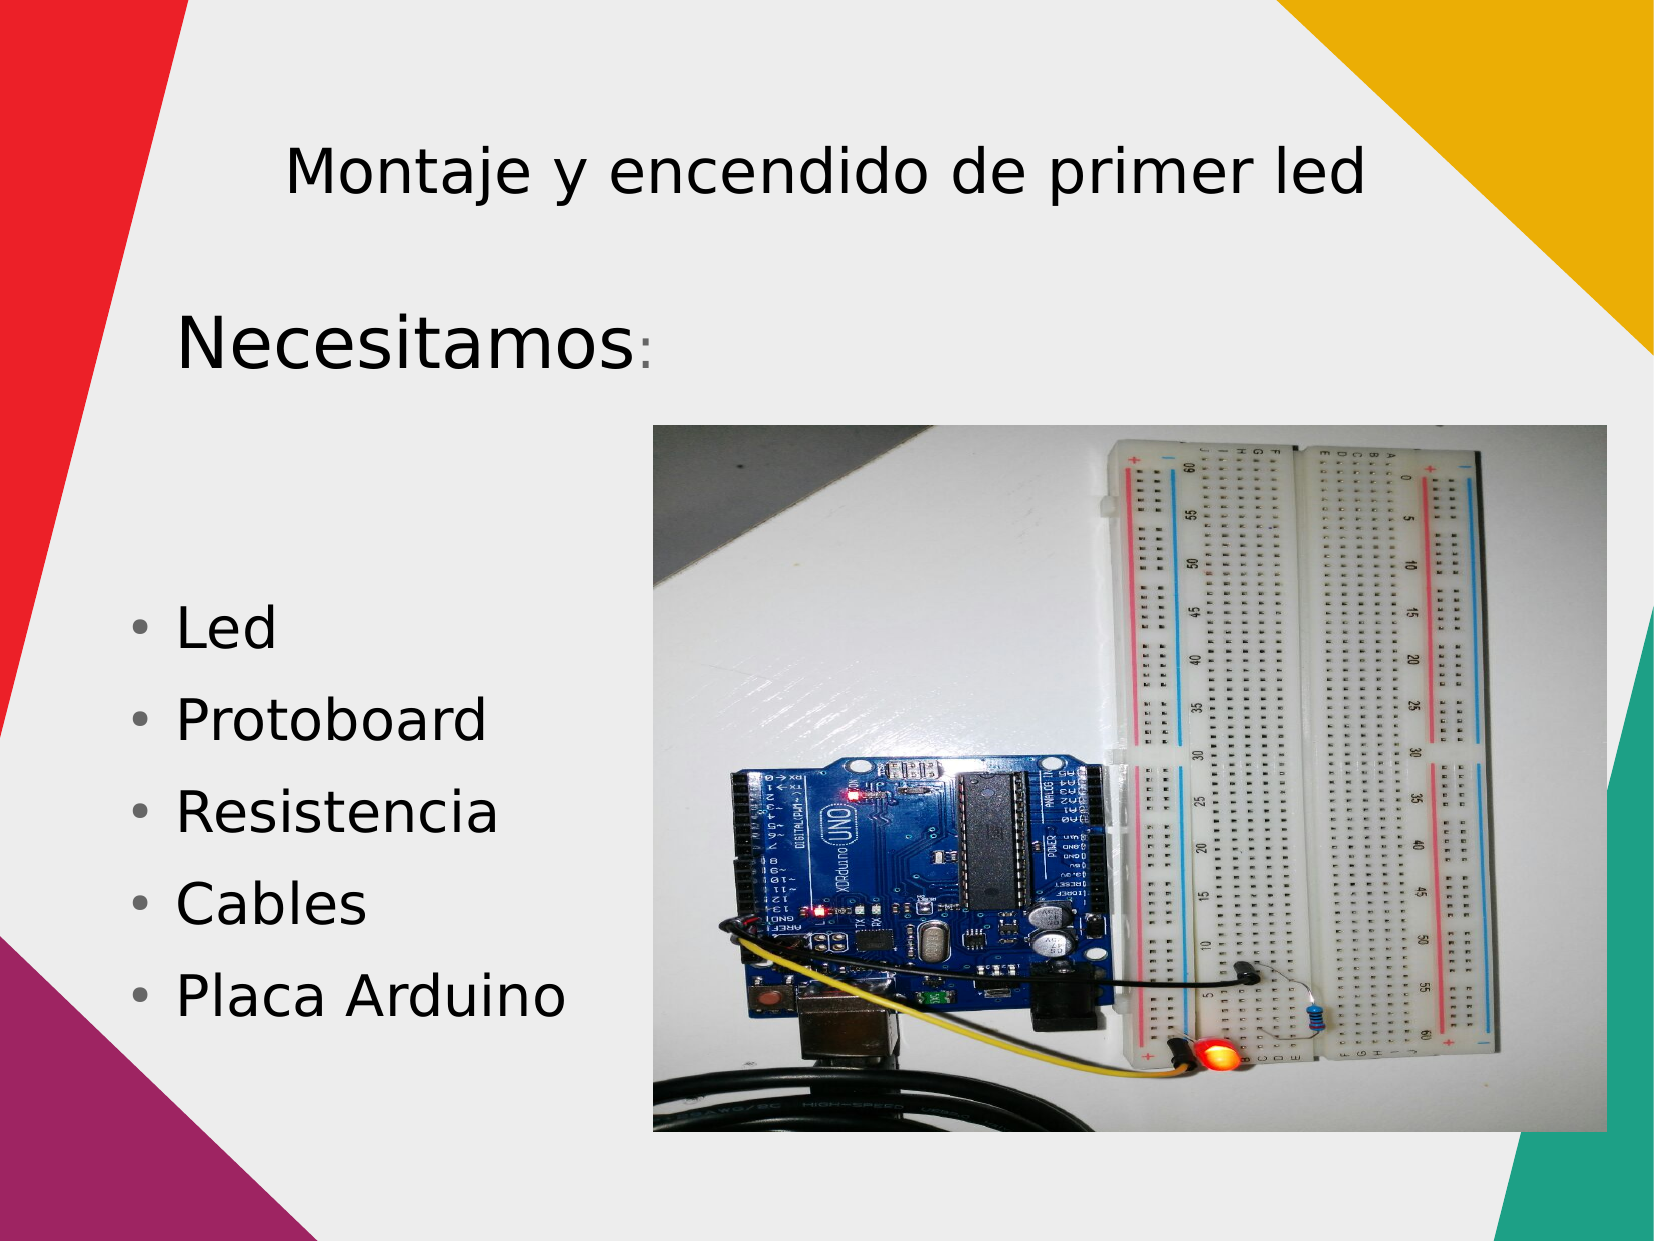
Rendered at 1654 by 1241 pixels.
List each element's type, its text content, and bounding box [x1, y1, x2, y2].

list Necesitamos: Led Protoboard Resistencia Cables Placa Arduino [114, 302, 810, 1033]
picture [653, 425, 1607, 1132]
title Montaje y encendido de primer led [114, 73, 1539, 271]
